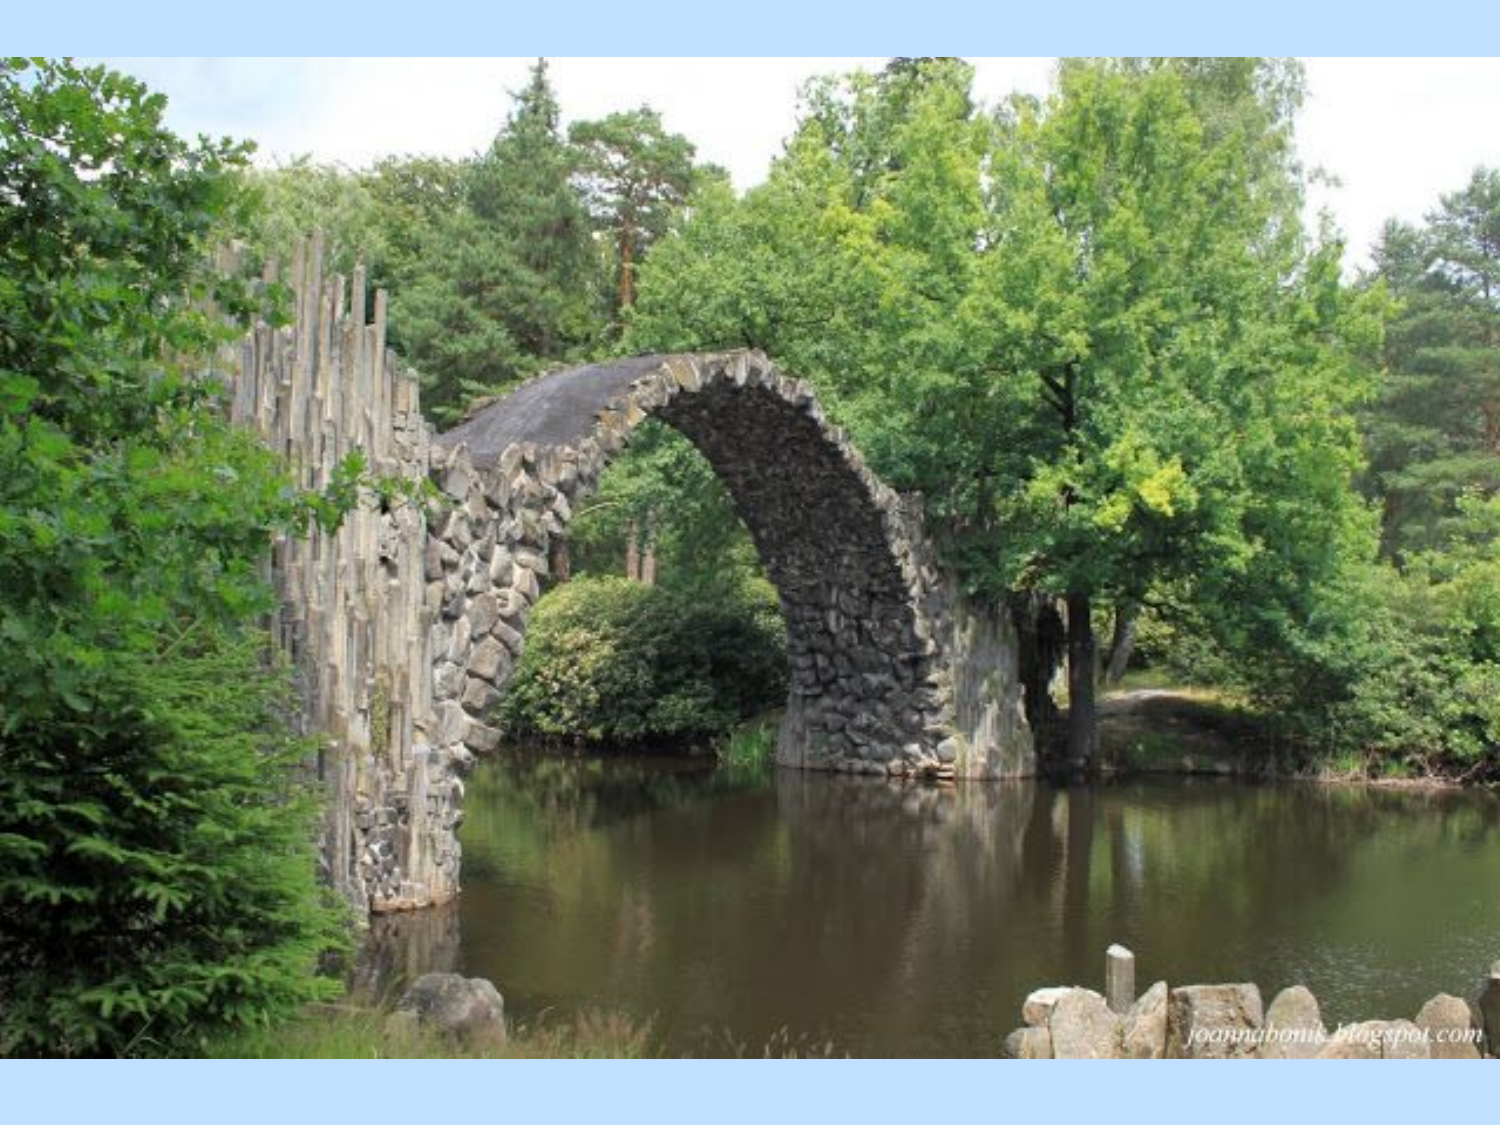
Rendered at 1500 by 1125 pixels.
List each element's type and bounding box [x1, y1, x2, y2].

picture [0, 57, 1500, 1059]
